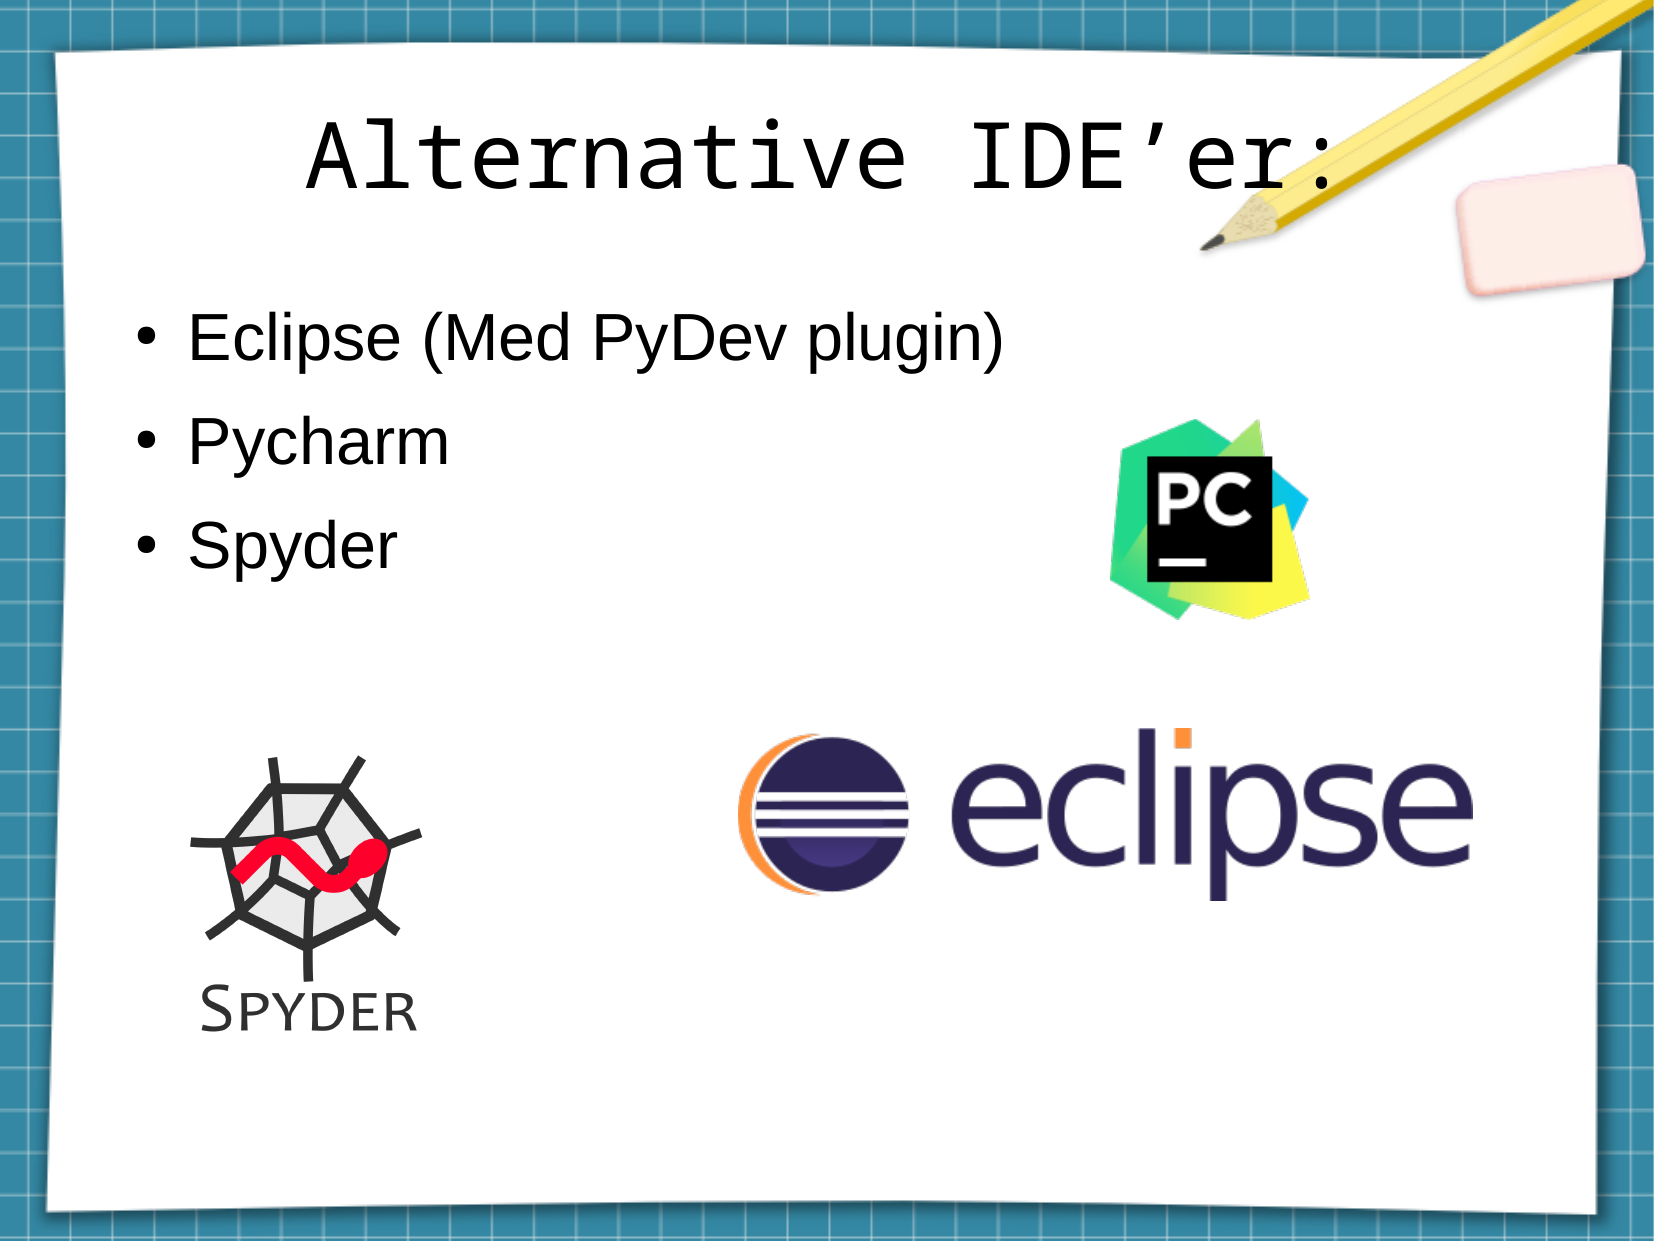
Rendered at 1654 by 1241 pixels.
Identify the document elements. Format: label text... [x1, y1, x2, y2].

list Eclipse (Med PyDev plugin) Pycharm Spyder [116, 300, 1606, 1020]
title Alternative IDE’er: [82, 49, 1571, 257]
picture [0, 0, 1654, 1241]
